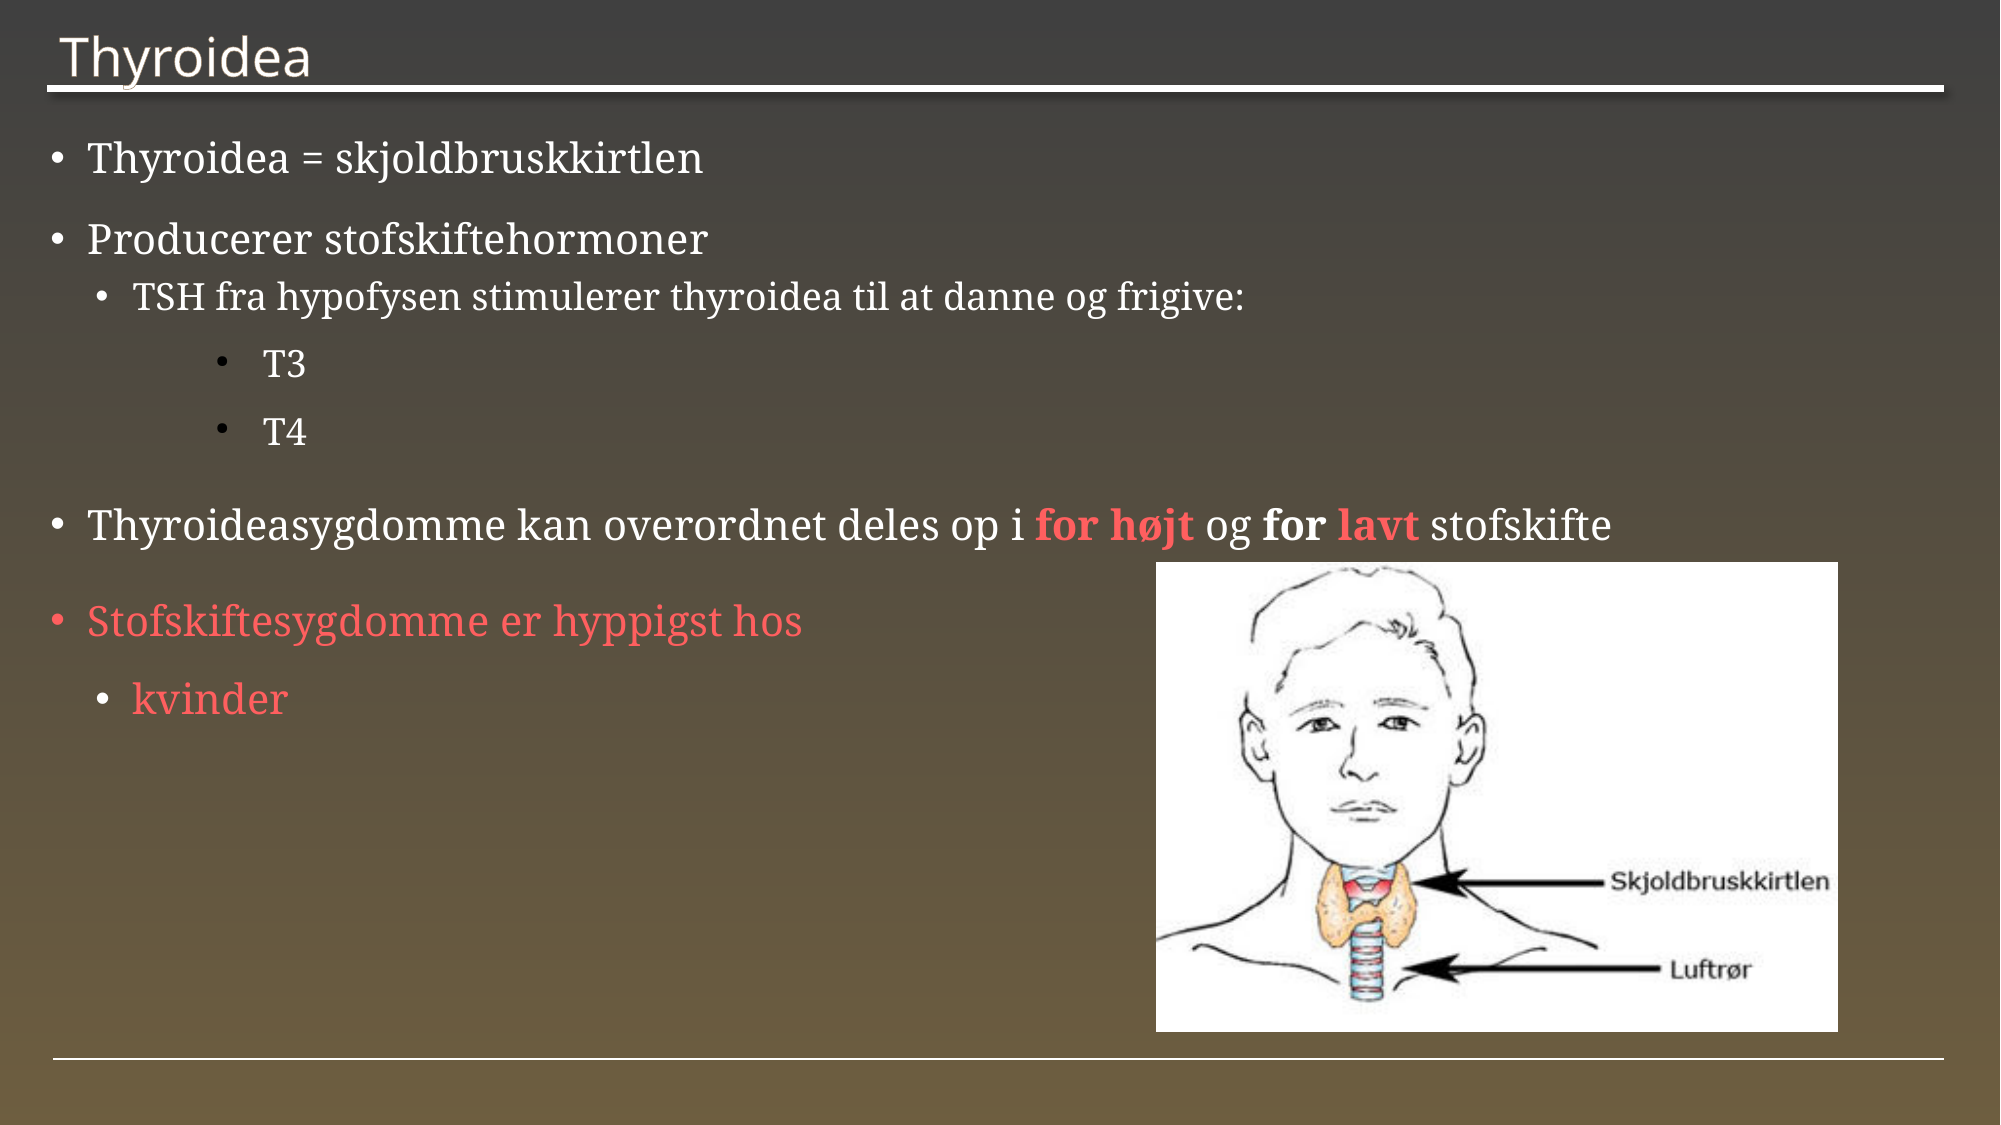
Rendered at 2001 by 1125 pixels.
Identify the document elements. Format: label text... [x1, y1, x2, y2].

list Thyroidea = skjoldbruskkirtlen Producerer stofskiftehormoner TSH fra hypofysen stimulerer thyroidea til at danne og frigive: T3 T4 Thyroideasygdomme kan overordnet deles op i for højt og for lavt stofskifte Stofskiftesygdomme er hyppigst hos kvinder [50, 121, 1942, 1004]
title Thyroidea [59, 29, 1021, 89]
picture [1156, 562, 1838, 1032]
